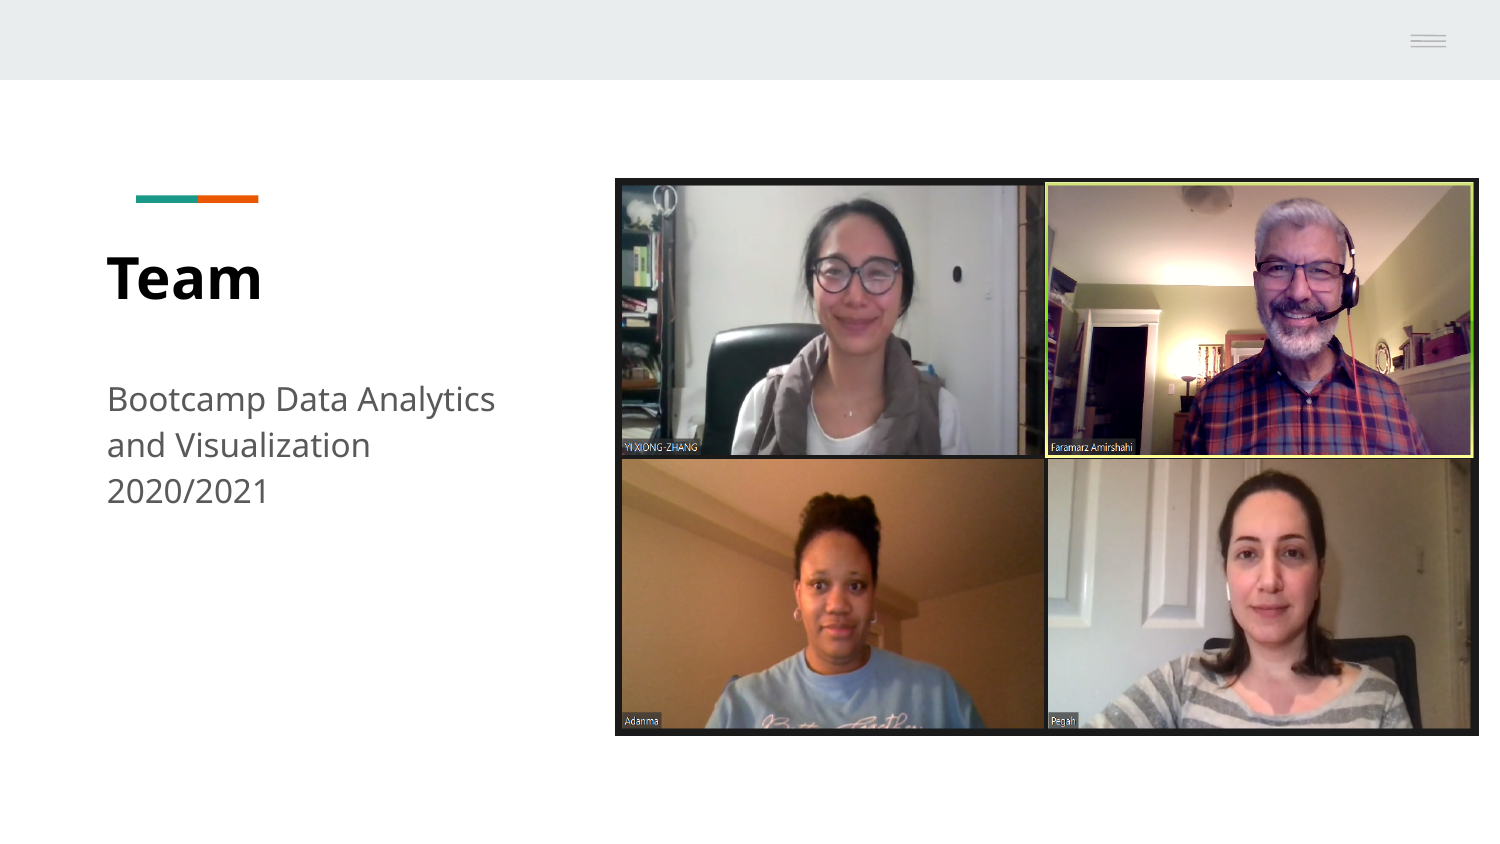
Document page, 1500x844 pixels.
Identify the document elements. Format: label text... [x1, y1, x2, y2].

text_box Bootcamp Data Analytics and Visualization 2020/2021 [91, 357, 554, 594]
text_box Team [91, 225, 497, 326]
picture [615, 178, 1479, 736]
